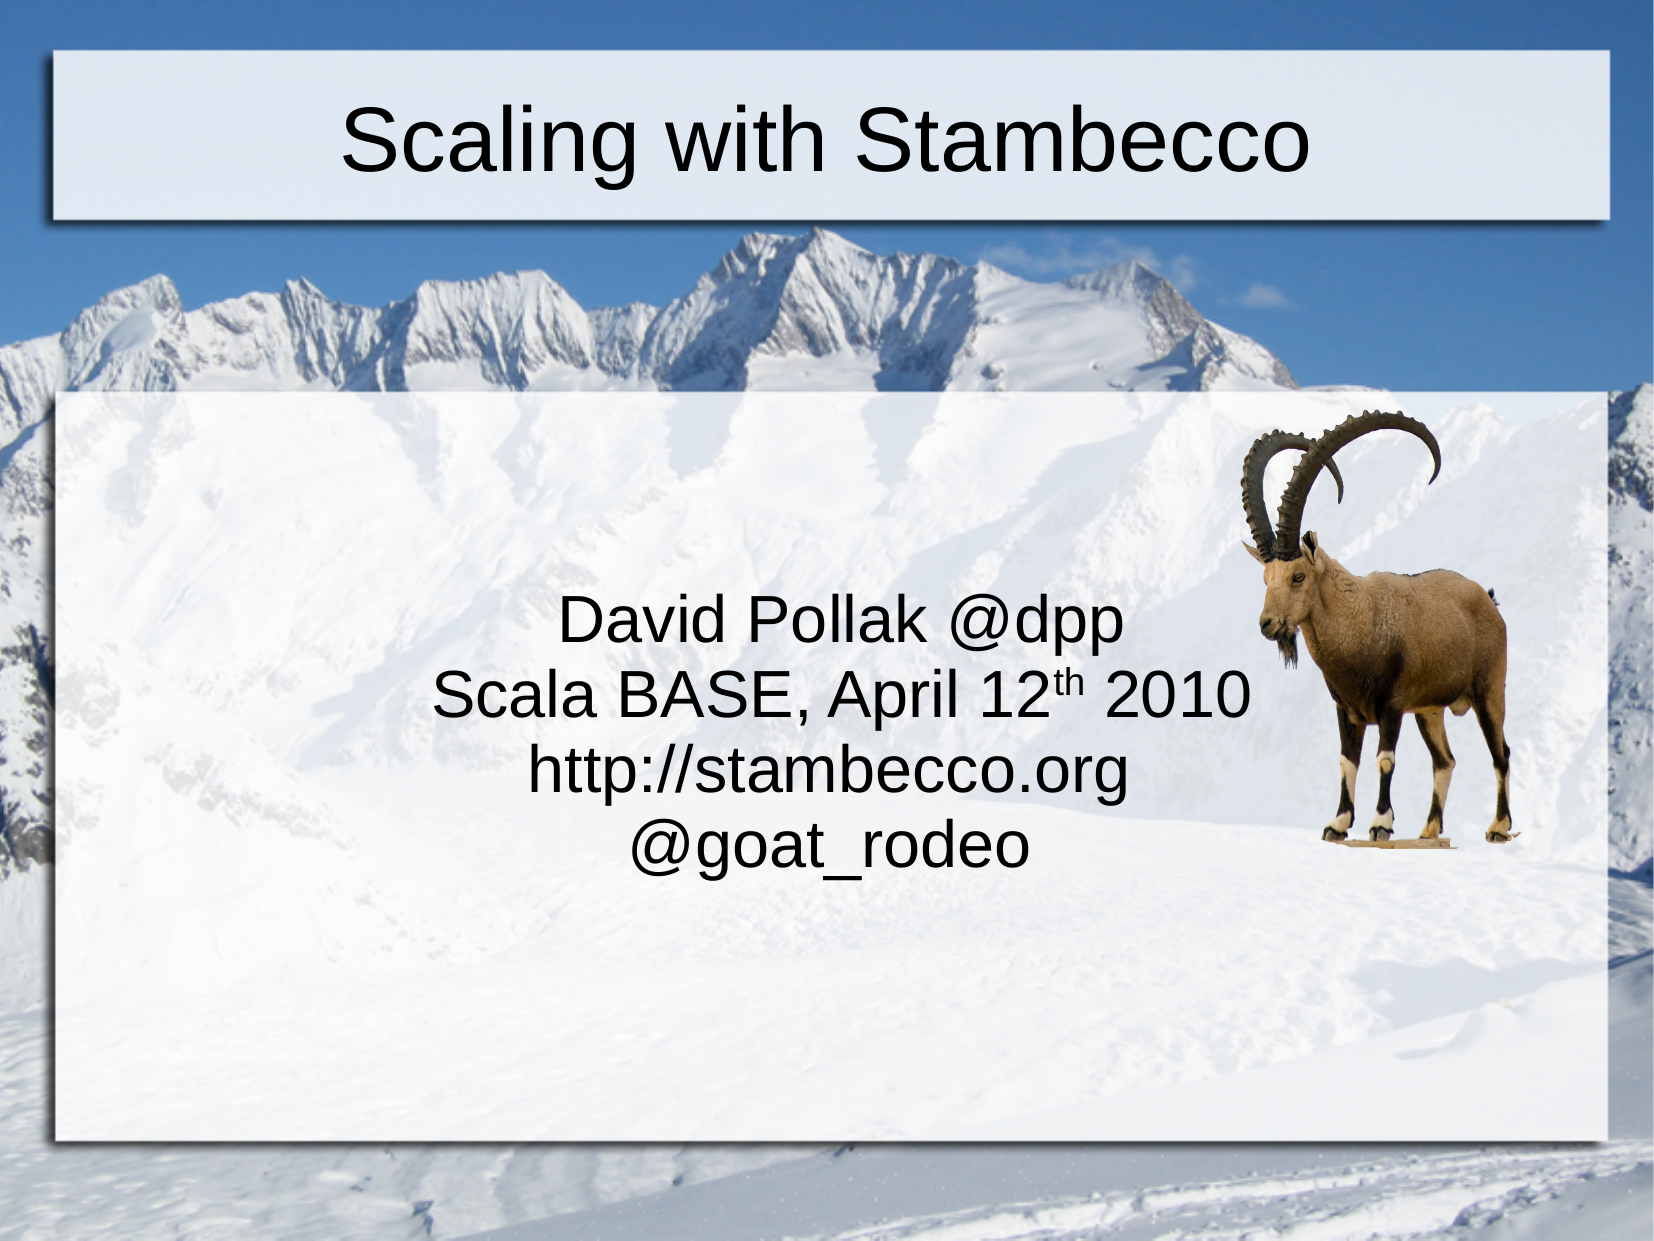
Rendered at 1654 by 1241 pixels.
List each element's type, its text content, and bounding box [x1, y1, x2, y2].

subtitle David Pollak @dpp Scala BASE, April 12th 2010 http://stambecco.org @goat_rodeo [88, 413, 1571, 1126]
picture [0, 0, 1654, 1241]
title Scaling with Stambecco [59, 61, 1595, 219]
